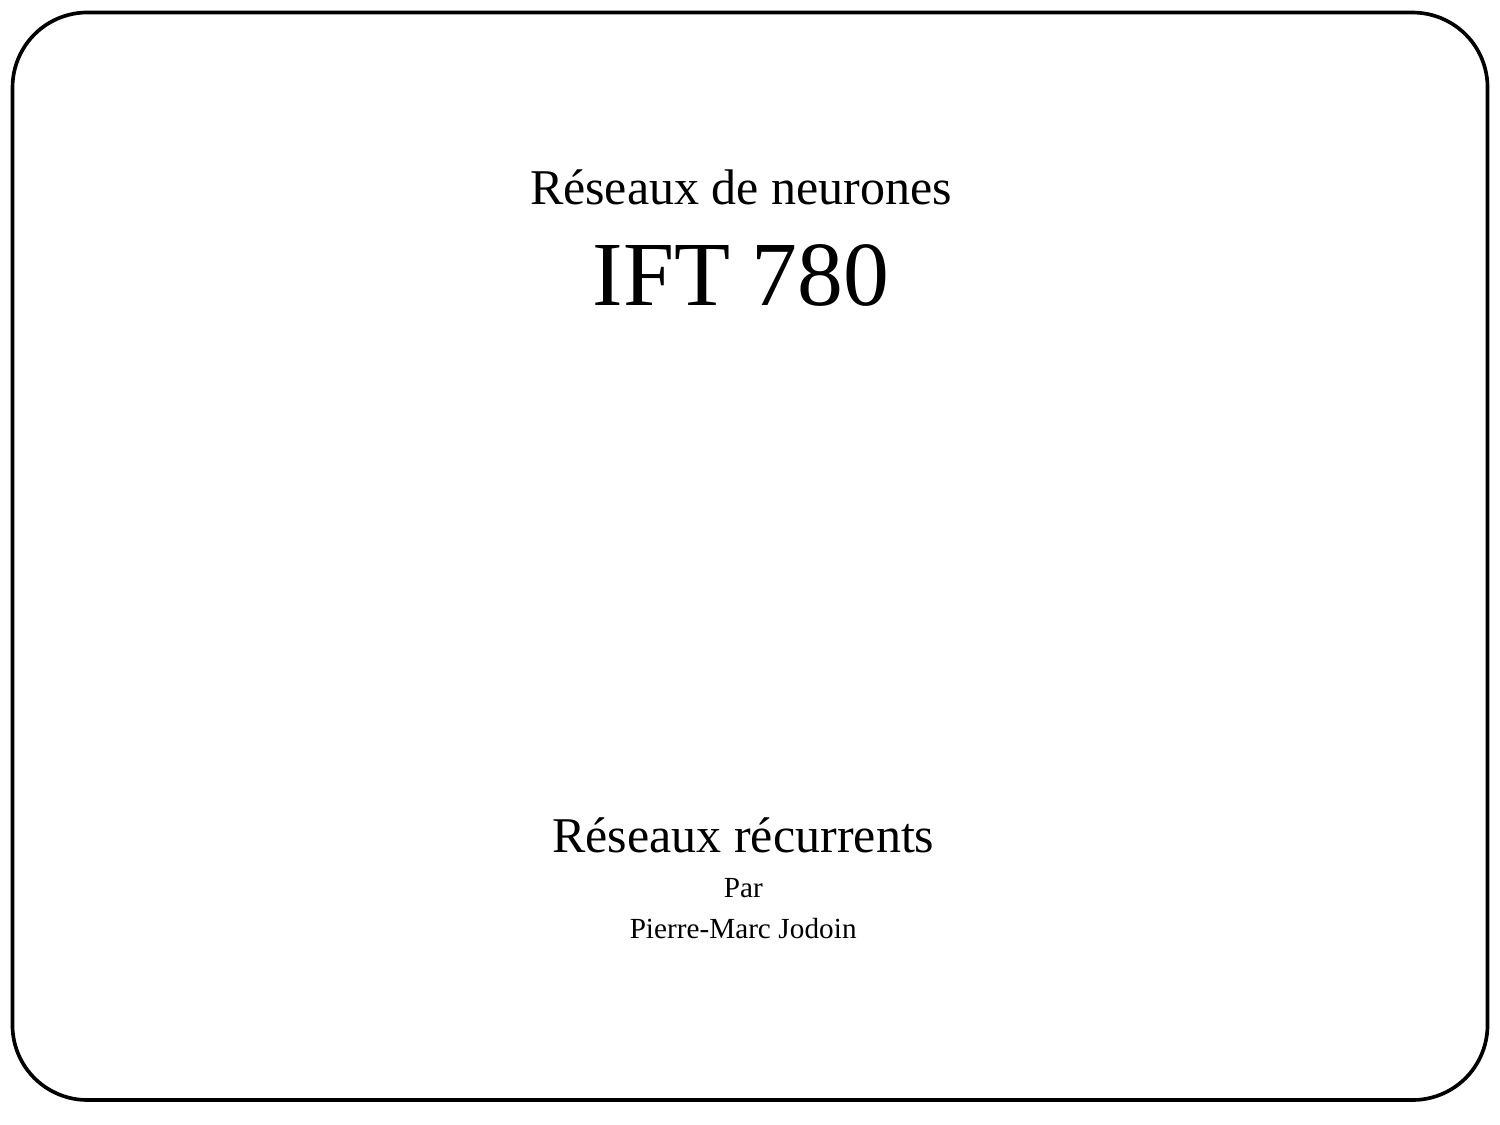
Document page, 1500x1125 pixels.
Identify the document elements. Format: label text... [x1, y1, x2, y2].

title Réseaux de neurones IFT 780 [103, 145, 1379, 333]
subtitle Réseaux récurrents Par Pierre-Marc Jodoin [218, 794, 1269, 1083]
